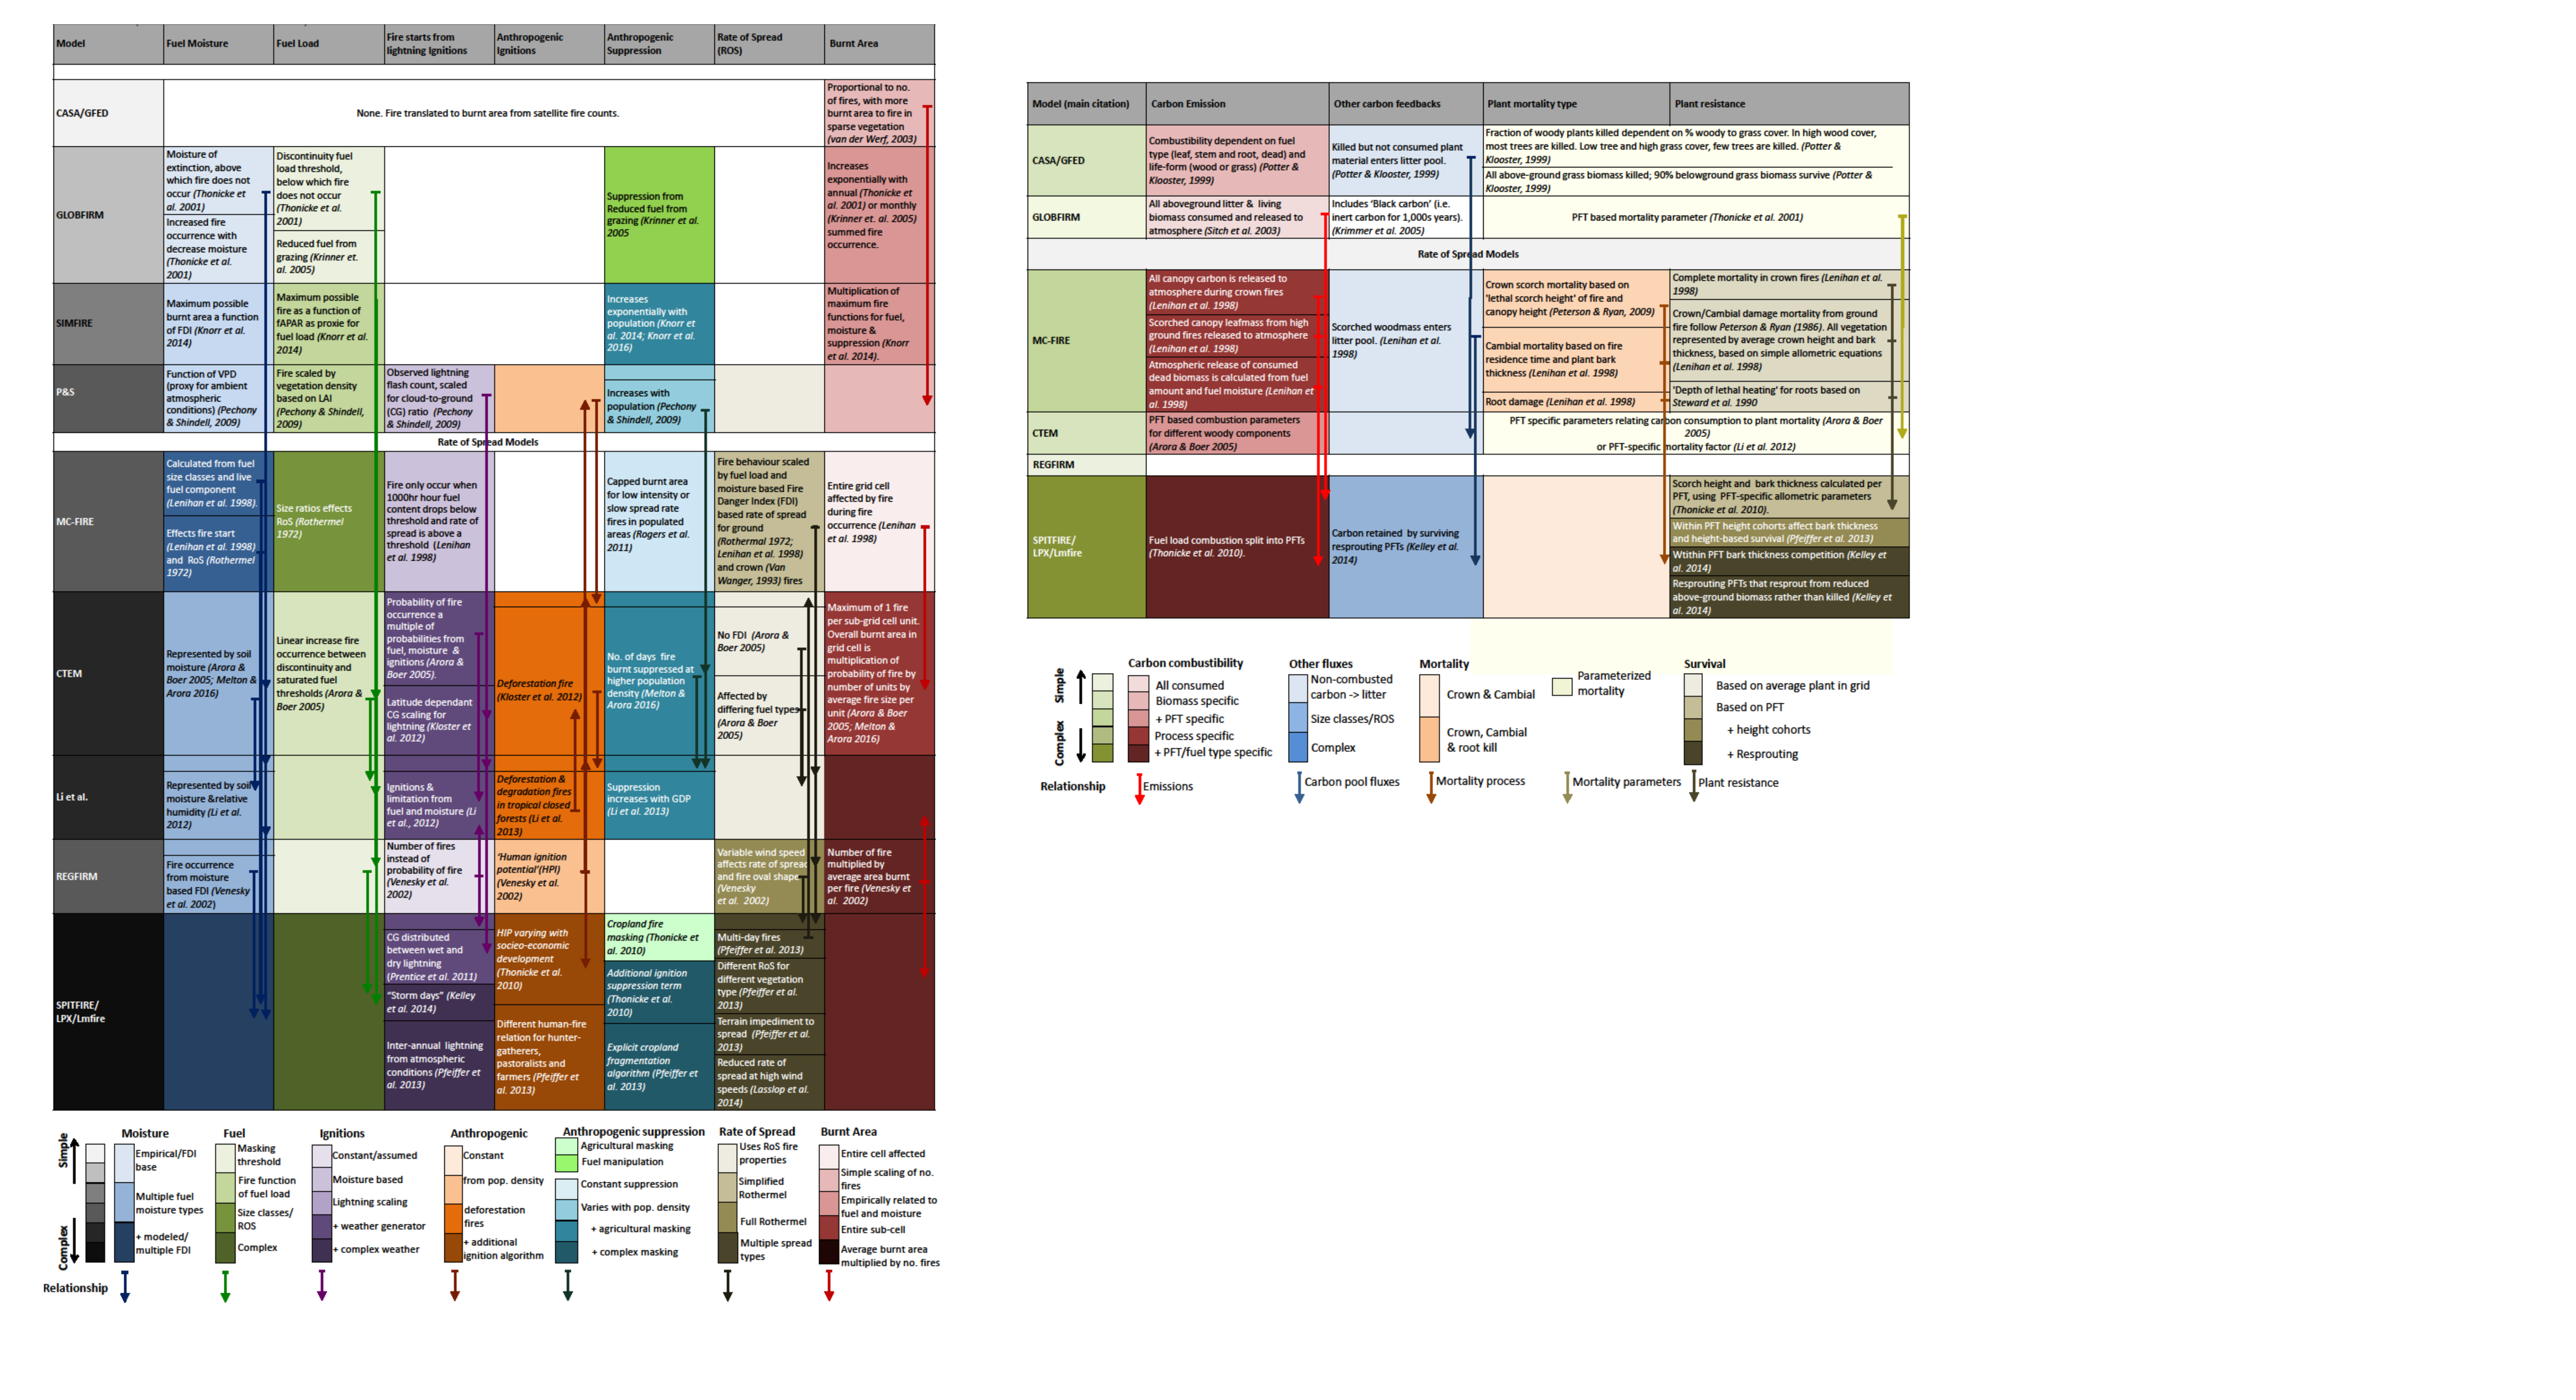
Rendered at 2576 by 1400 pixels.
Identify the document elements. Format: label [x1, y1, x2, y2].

chart [44, 24, 957, 1315]
chart [1018, 34, 1933, 1333]
